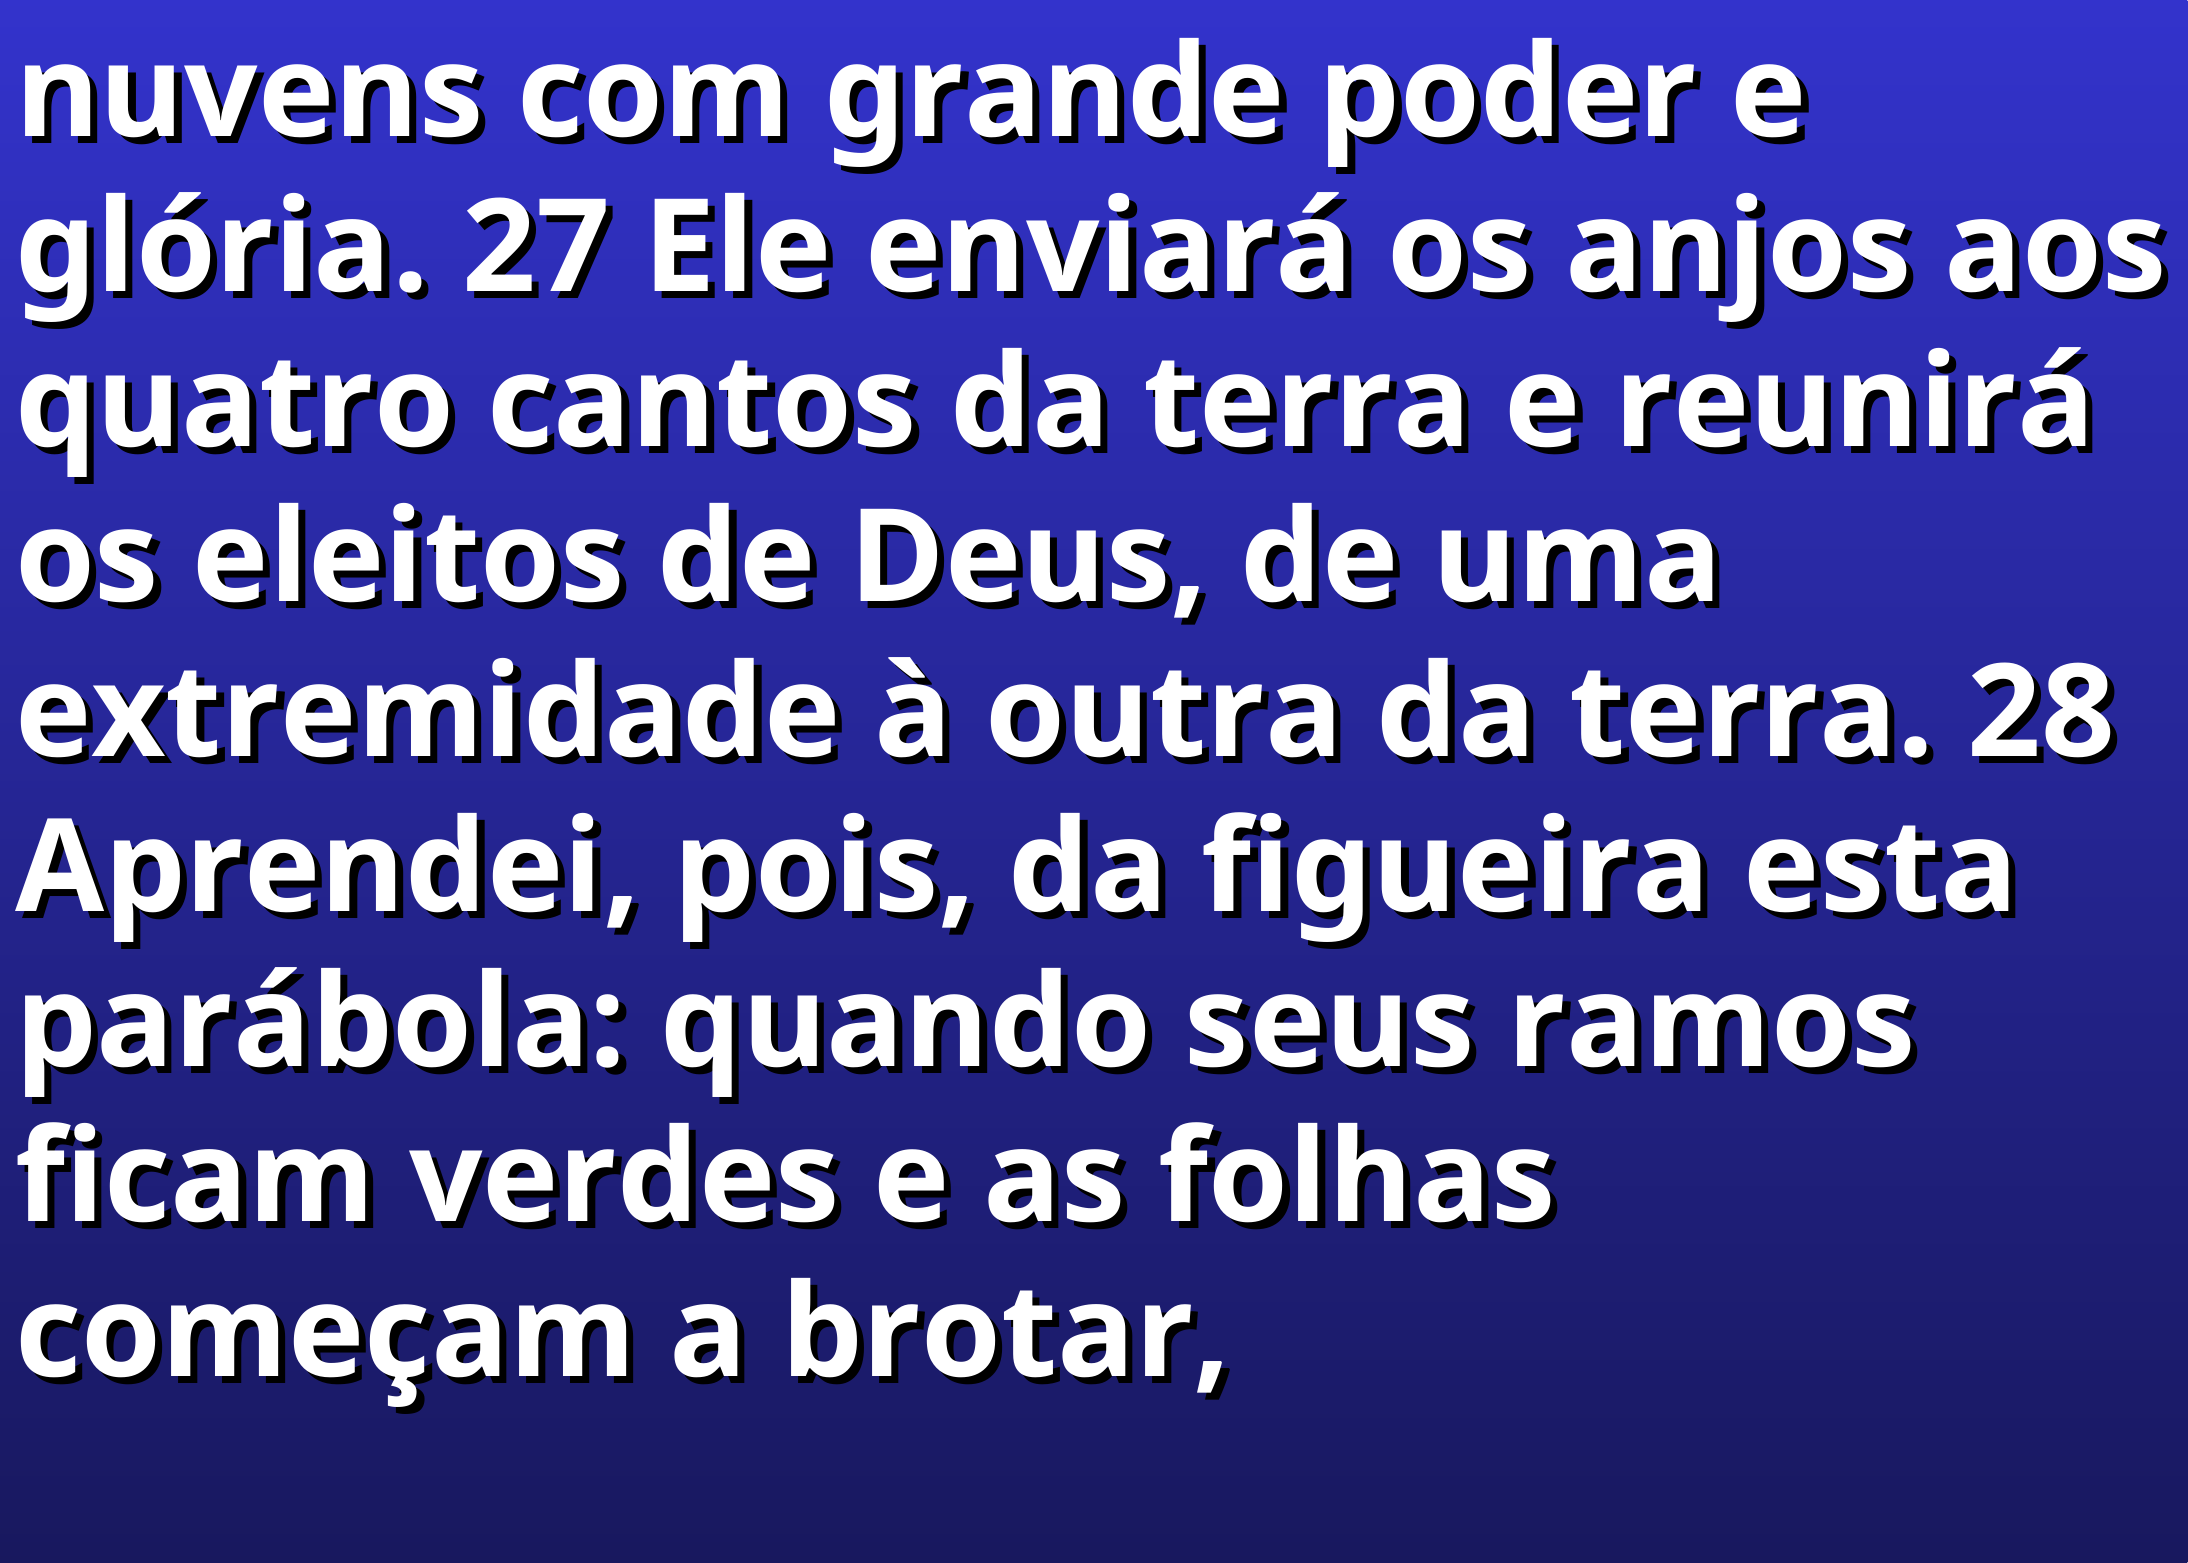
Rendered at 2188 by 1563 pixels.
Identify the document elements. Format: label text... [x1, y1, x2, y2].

text_box nuvens com grande poder e glória. 27 Ele enviará os anjos aos quatro cantos da terra e reunirá os eleitos de Deus, de uma extremidade à outra da terra. 28 Aprendei, pois, da figueira esta parábola: quando seus ramos ficam verdes e as folhas começam a brotar, [0, 0, 2188, 1410]
